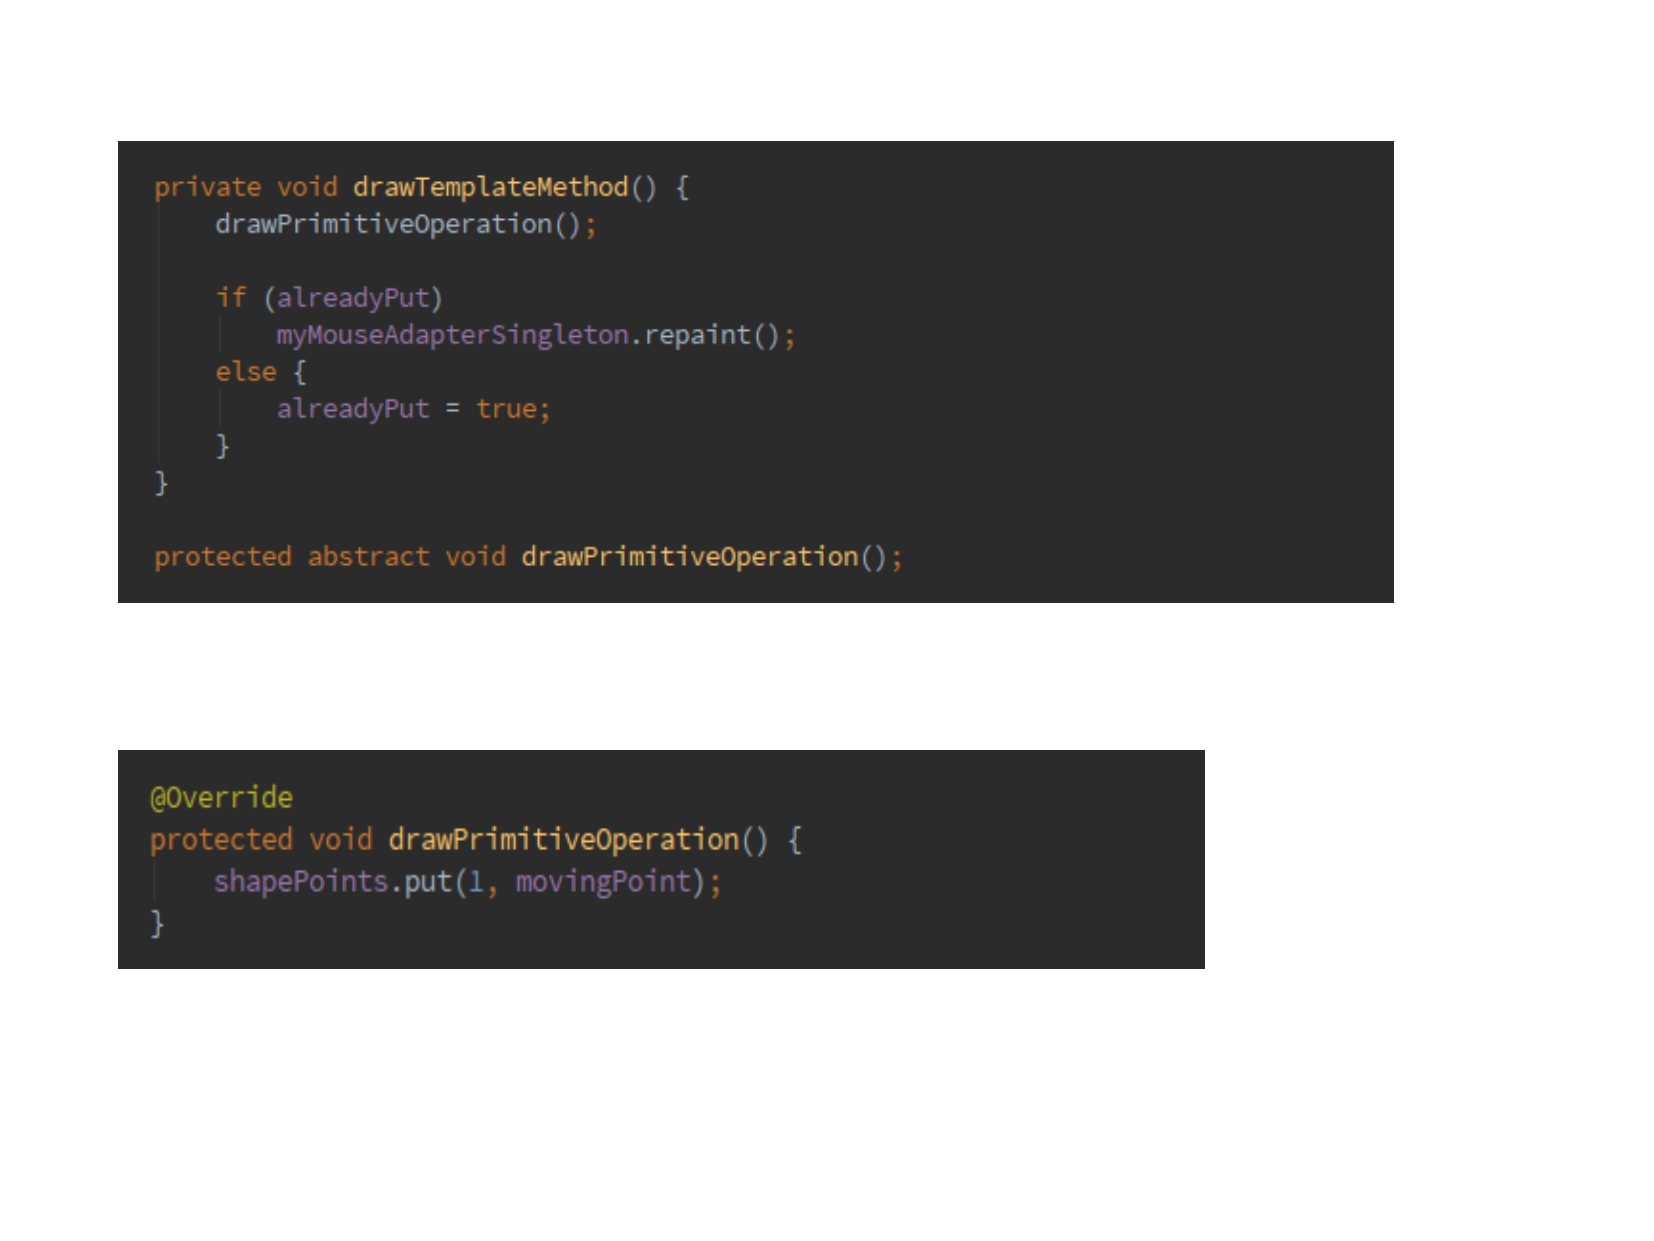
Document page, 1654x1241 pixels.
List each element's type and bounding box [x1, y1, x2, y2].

picture [118, 141, 1394, 603]
picture [118, 750, 1205, 969]
